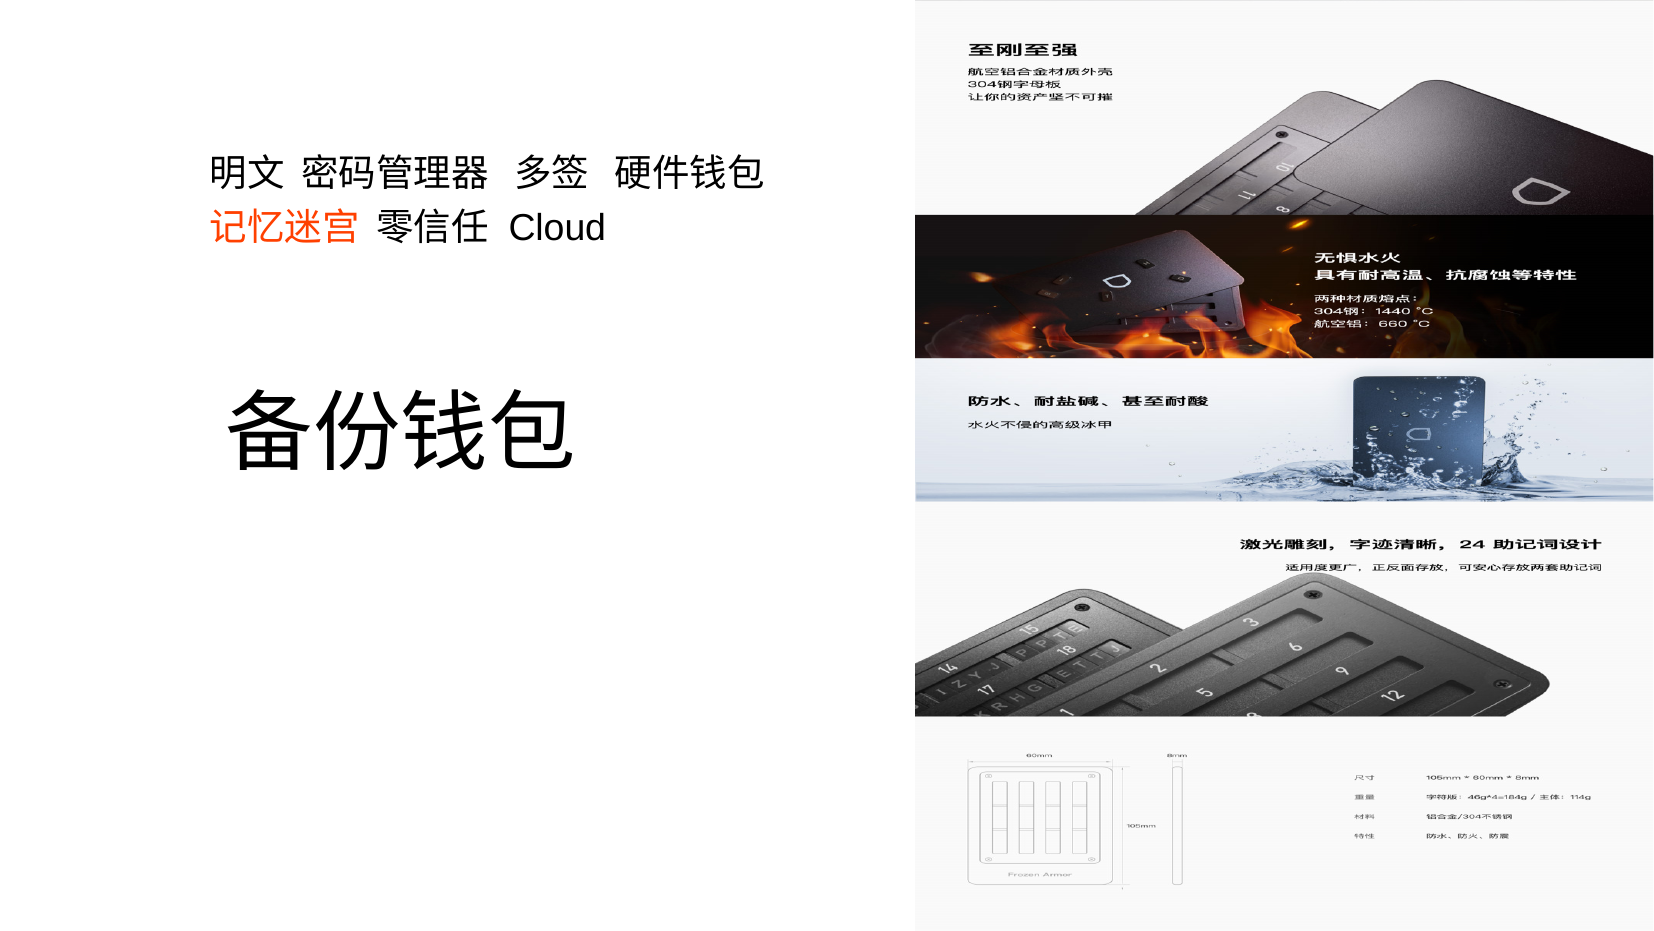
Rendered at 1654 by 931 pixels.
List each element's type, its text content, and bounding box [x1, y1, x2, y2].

picture [915, 0, 1654, 931]
text_box 备份钱包 [210, 354, 591, 487]
text_box 明文 密码管理器 多签 硬件钱包 记忆迷宫 零信任 Cloud [194, 135, 1241, 251]
